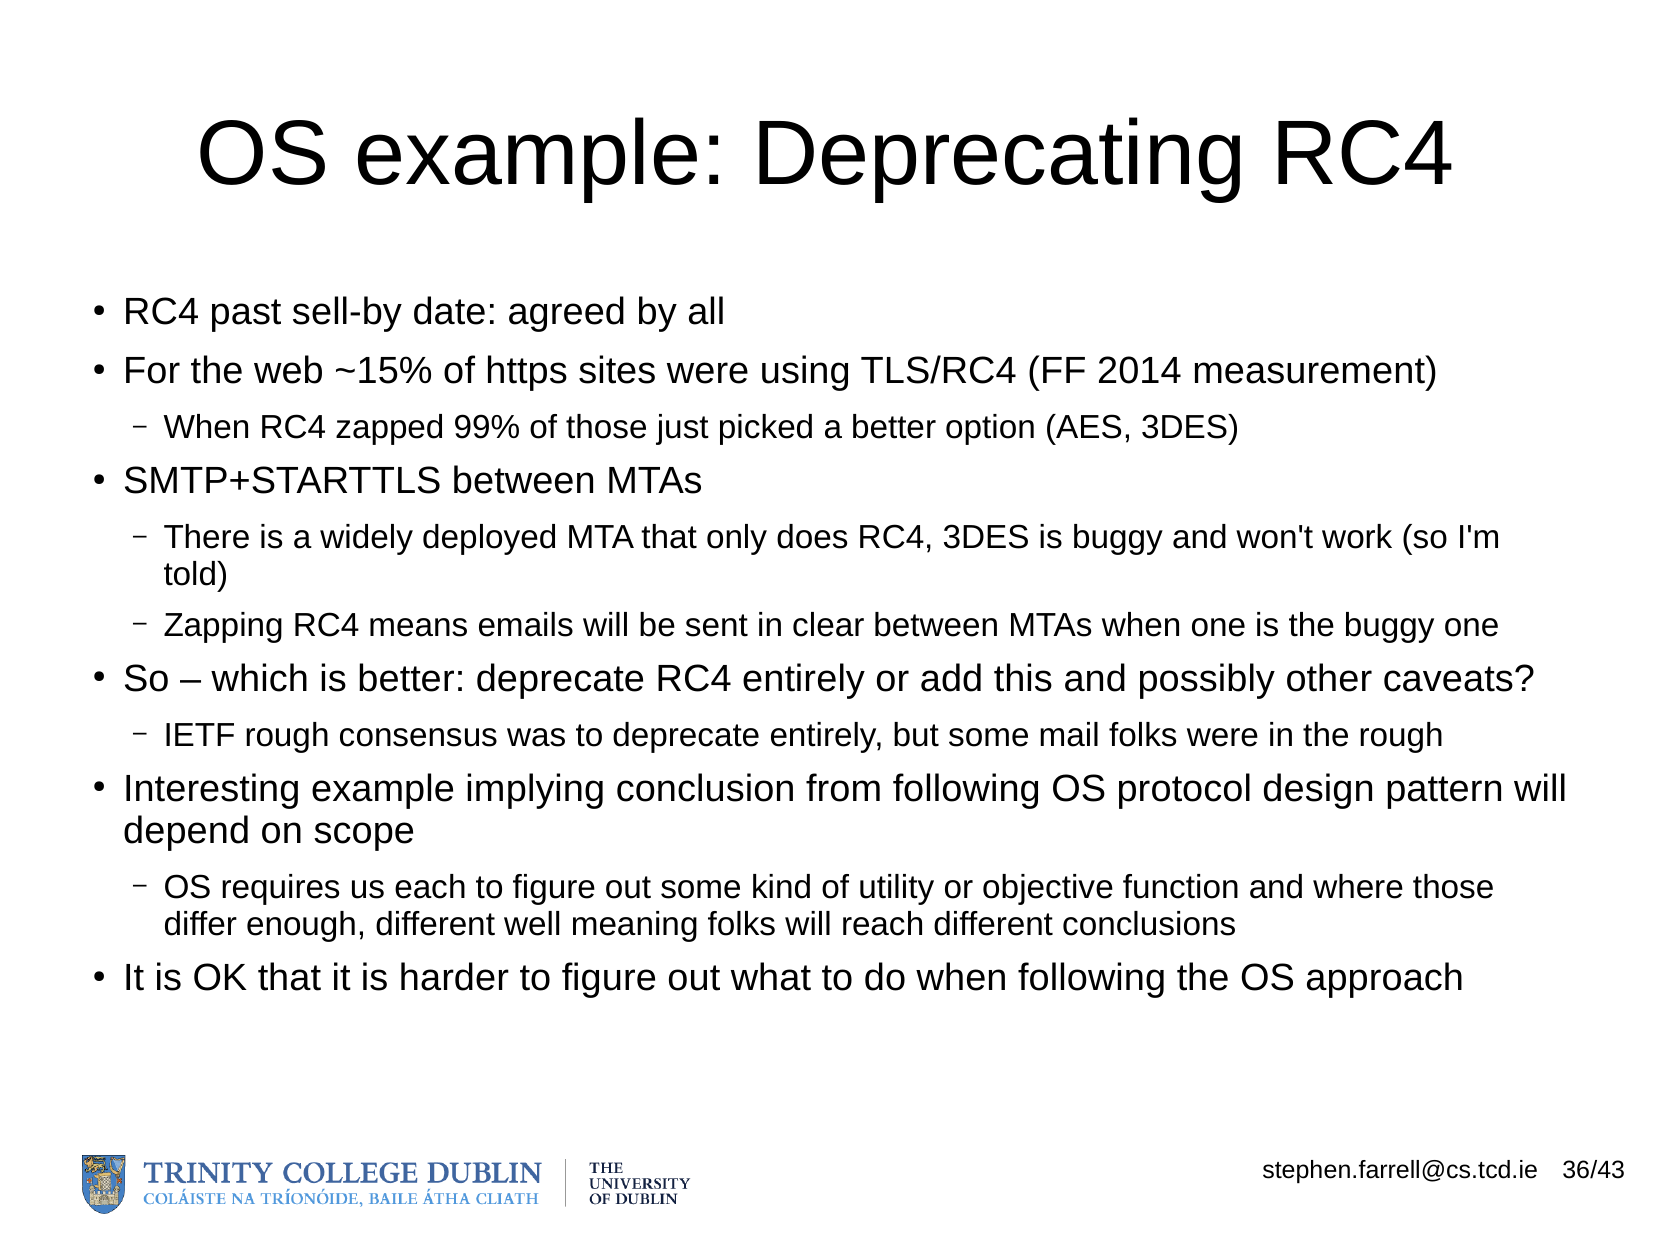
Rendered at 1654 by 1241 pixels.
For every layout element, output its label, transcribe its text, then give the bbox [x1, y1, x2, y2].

picture [82, 1155, 694, 1214]
list RC4 past sell-by date: agreed by all For the web ~15% of https sites were using TLS/RC4 (FF 2014 measurement) When RC4 zapped 99% of those just picked a better option (AES, 3DES) SMTP+STARTTLS between MTAs There is a widely deployed MTA that only does RC4, 3DES is buggy and won't work (so I'm told) Zapping RC4 means emails will be sent in clear between MTAs when one is the buggy one So – which is better: deprecate RC4 entirely or add this and possibly other caveats? IETF rough consensus was to deprecate entirely, but some mail folks were in the rough Interesting example implying conclusion from following OS protocol design pattern will depend on scope OS requires us each to figure out some kind of utility or objective function and where those differ enough, different well meaning folks will reach different conclusions It is OK that it is harder to figure out what to do when following the OS approach [82, 290, 1571, 1010]
title OS example: Deprecating RC4 [82, 49, 1571, 257]
